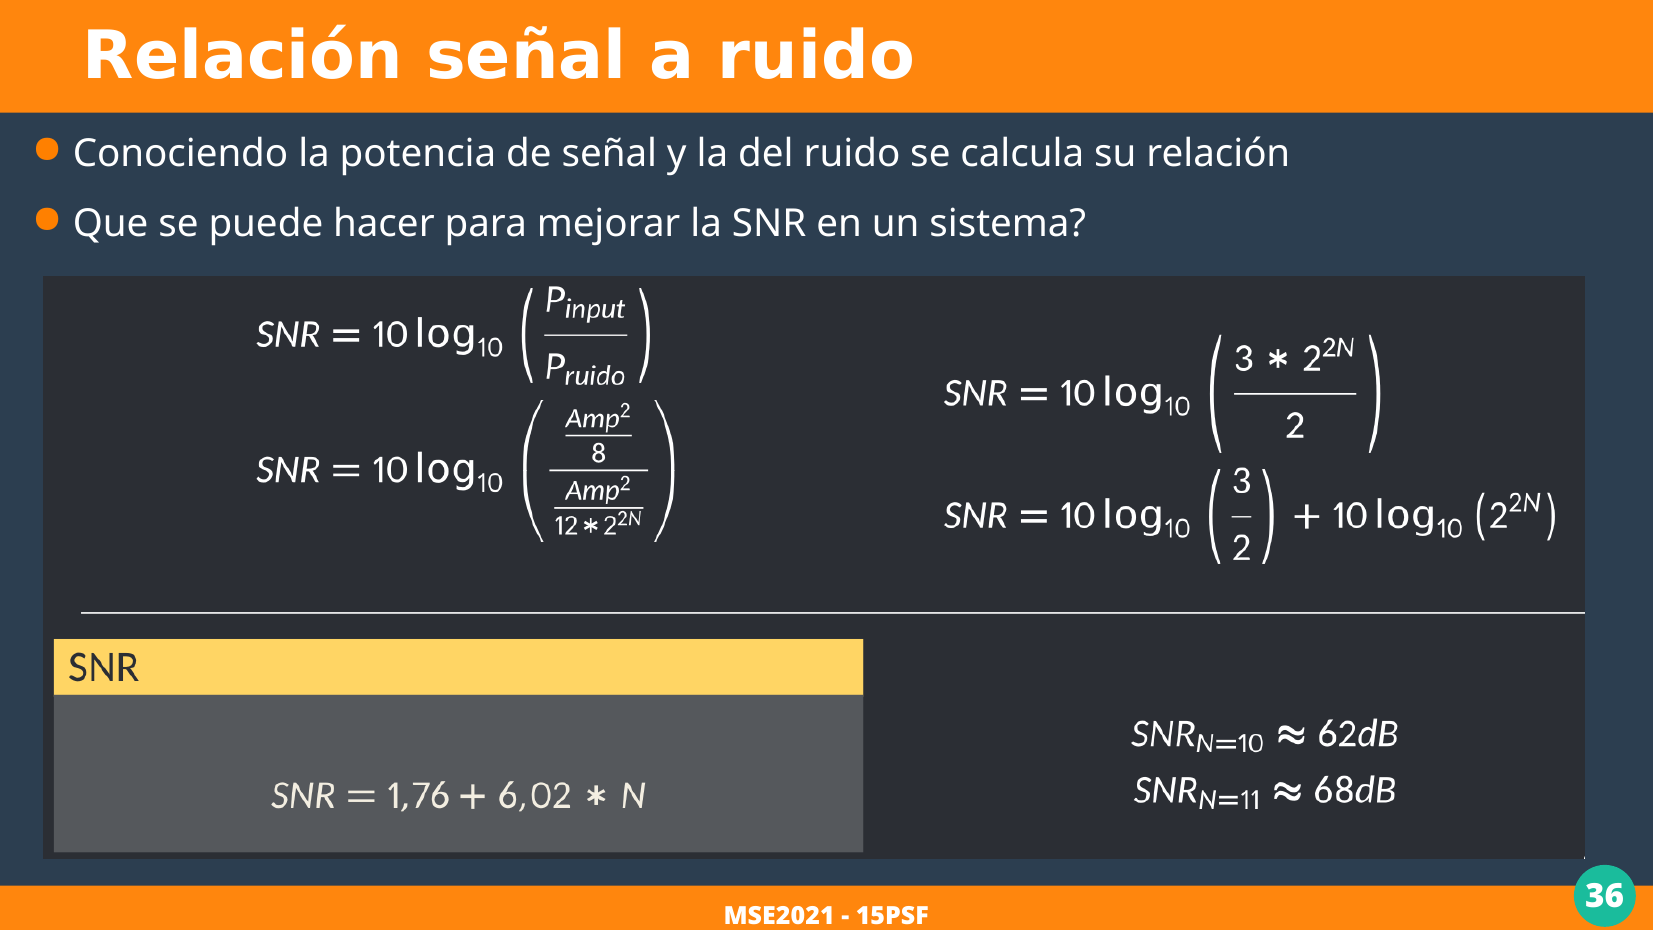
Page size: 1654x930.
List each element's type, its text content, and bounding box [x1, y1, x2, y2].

title Relación señal a ruido [0, 16, 1651, 113]
picture [43, 276, 1585, 859]
list Conociendo la potencia de señal y la del ruido se calcula su relación Que se puede hacer para mejorar la SNR en un sistema? [18, 125, 1613, 251]
